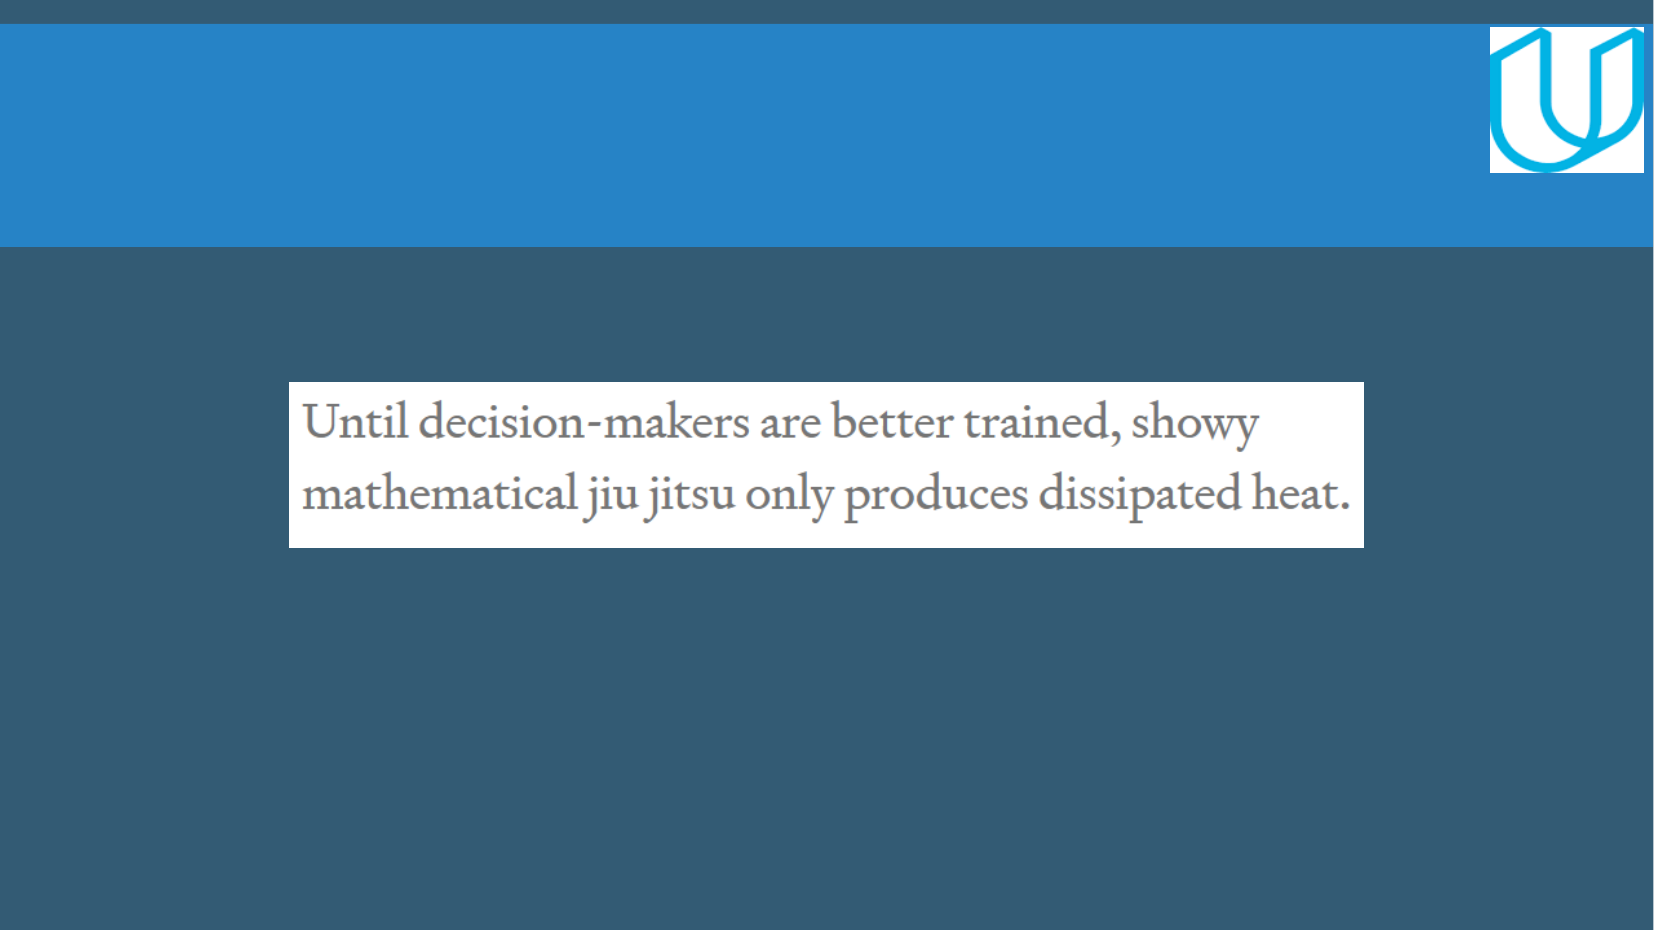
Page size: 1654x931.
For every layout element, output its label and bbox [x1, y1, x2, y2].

picture [289, 382, 1364, 548]
picture [1552, 104, 1644, 173]
picture [1490, 126, 1542, 173]
picture [1598, 39, 1632, 138]
picture [1502, 39, 1580, 163]
picture [1490, 27, 1644, 138]
